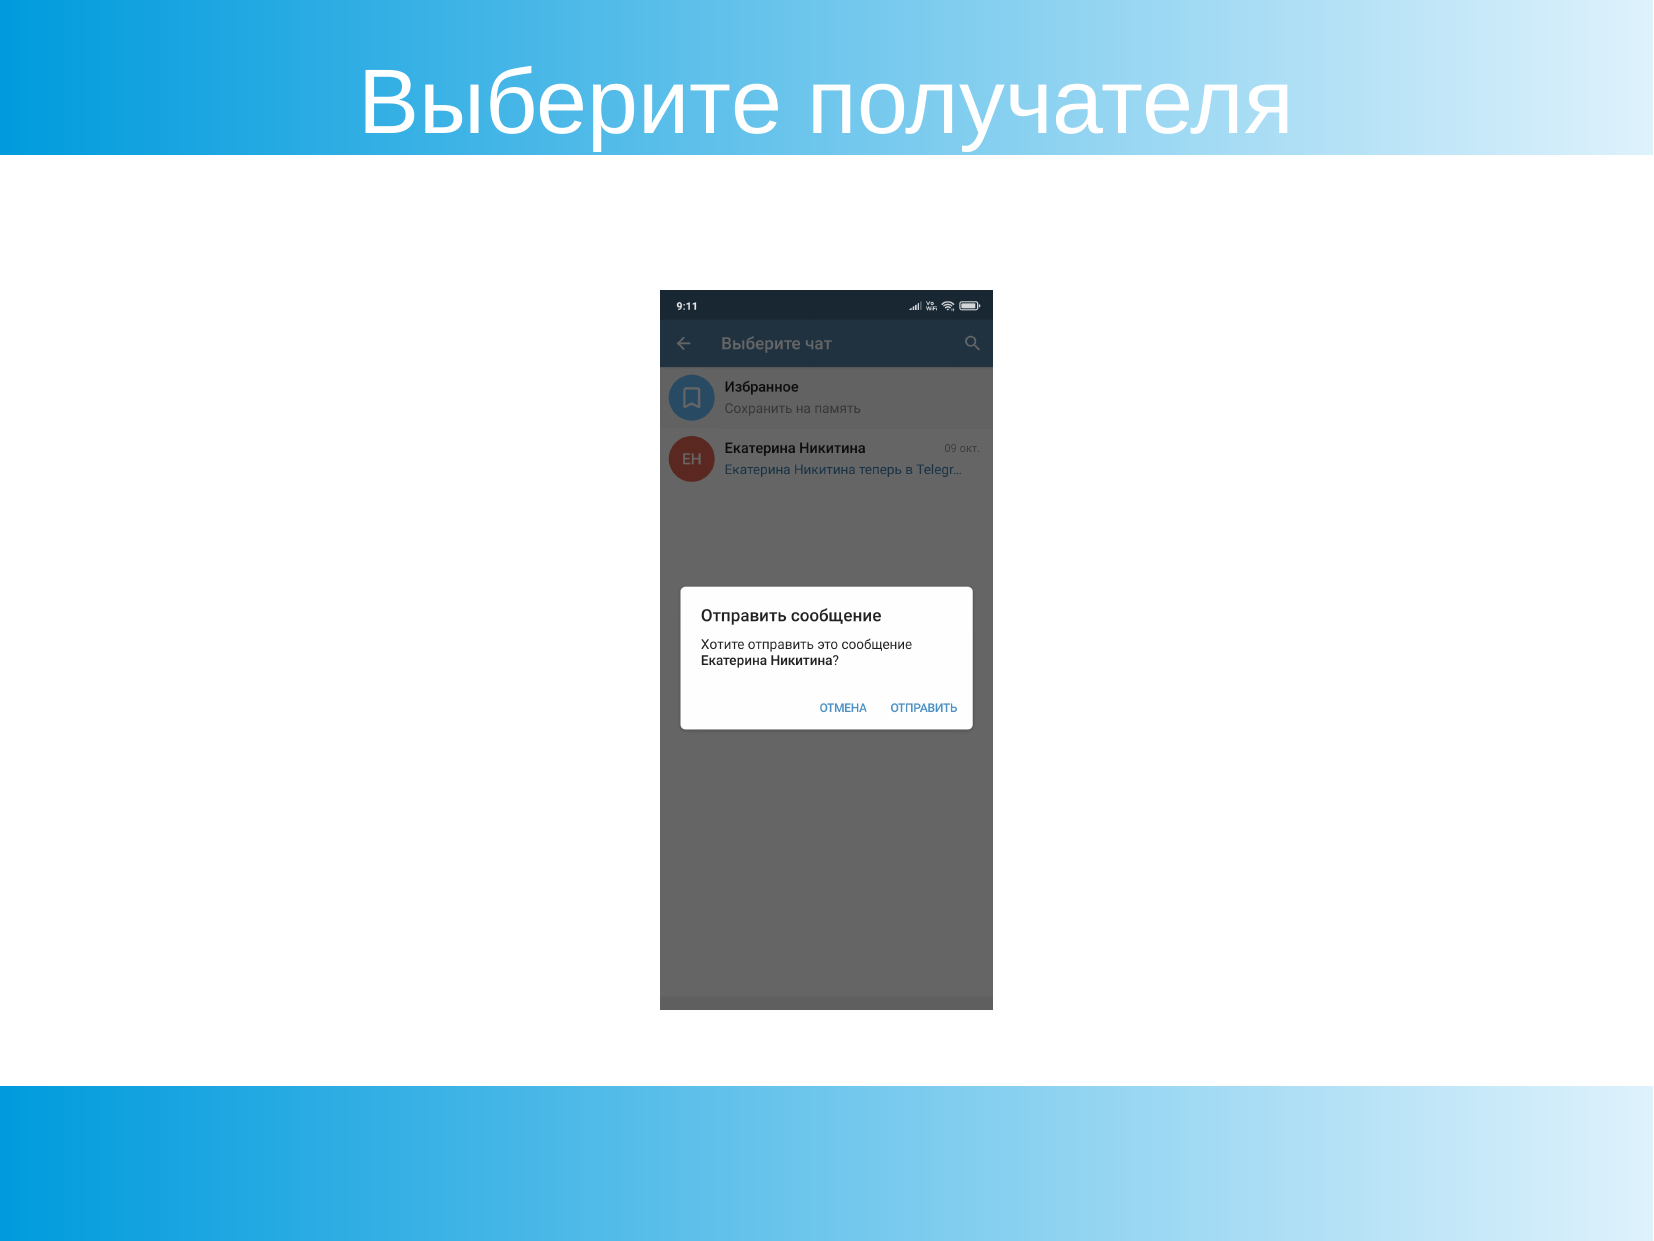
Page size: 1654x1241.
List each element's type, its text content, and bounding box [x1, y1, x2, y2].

picture [660, 290, 993, 1010]
title Выберите получателя [82, 49, 1571, 155]
